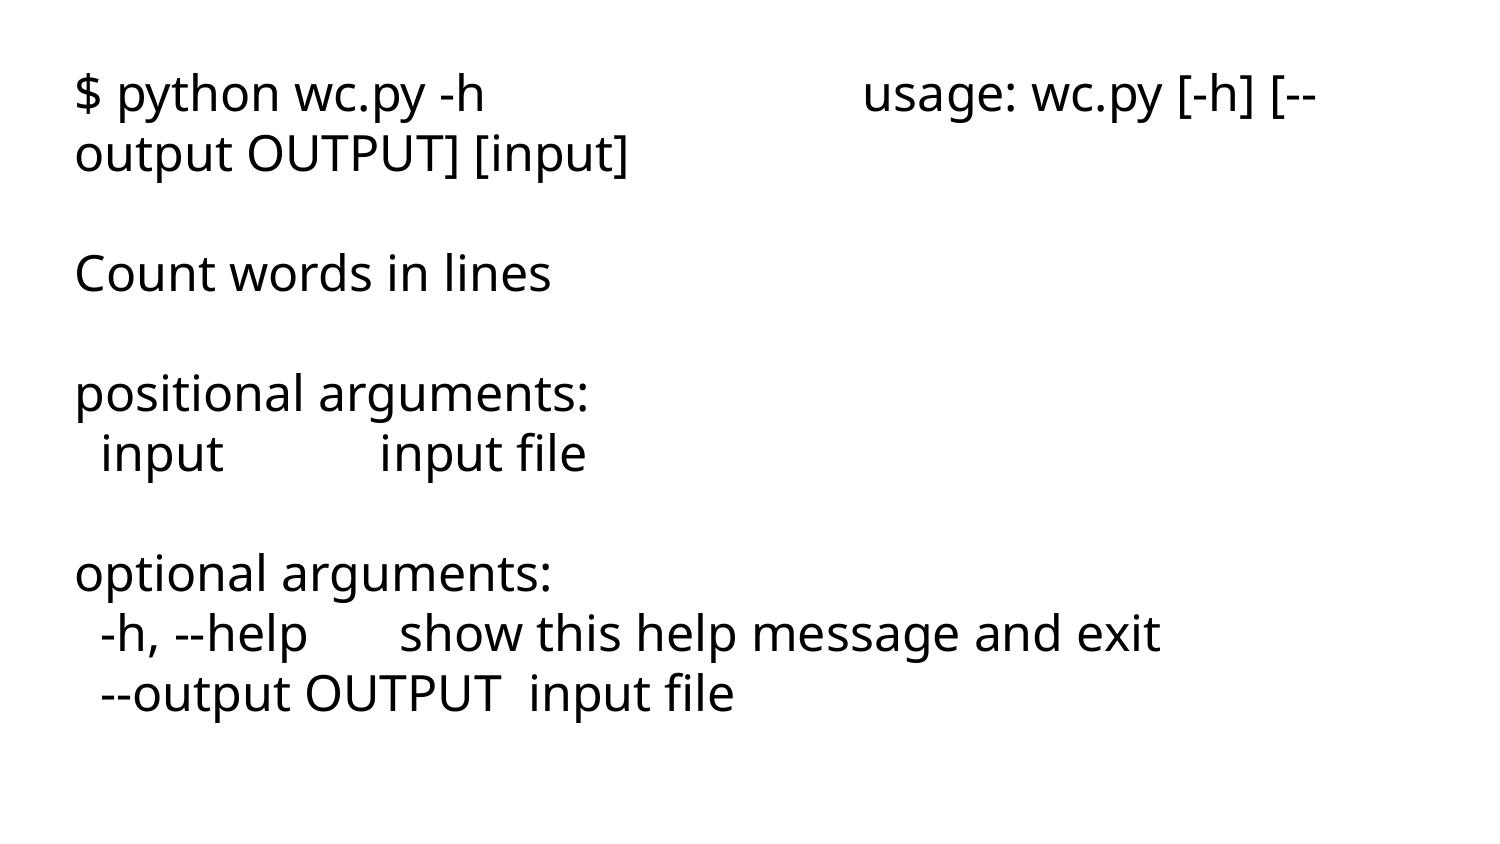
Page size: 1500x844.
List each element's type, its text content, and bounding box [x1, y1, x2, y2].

title $ python wc.py -h usage: wc.py [-h] [--output OUTPUT] [input] Count words in lines positional arguments: input input file optional arguments: -h, --help show this help message and exit --output OUTPUT input file [59, 44, 1441, 799]
